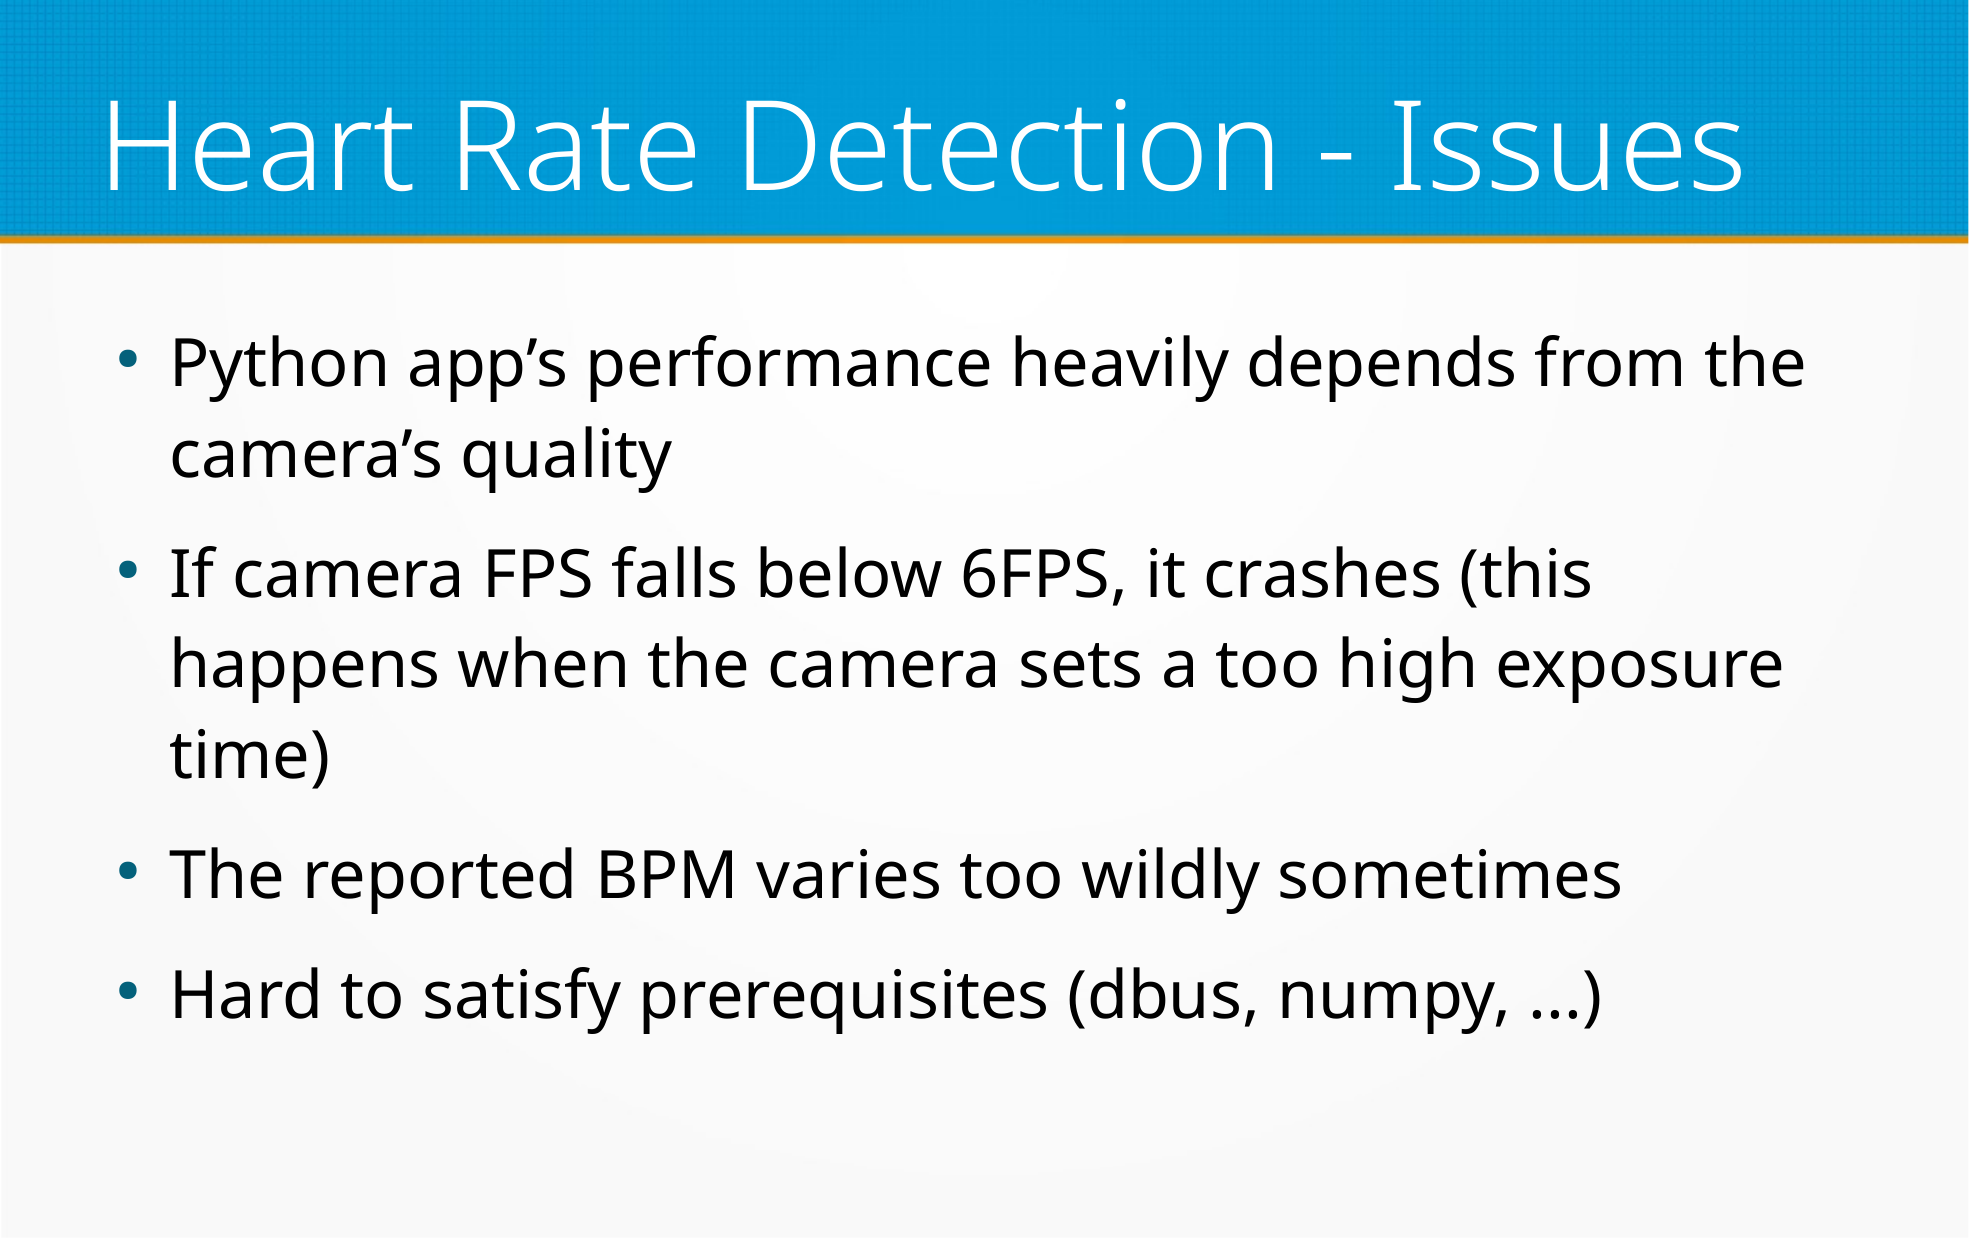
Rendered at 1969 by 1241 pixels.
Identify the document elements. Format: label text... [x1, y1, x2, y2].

picture [0, 233, 1969, 1241]
list Python app’s performance heavily depends from the camera’s quality If camera FPS falls below 6FPS, it crashes (this happens when the camera sets a too high exposure time) The reported BPM varies too wildly sometimes Hard to satisfy prerequisites (dbus, numpy, ...) [98, 315, 1861, 1081]
title Heart Rate Detection - Issues [98, 19, 1870, 227]
